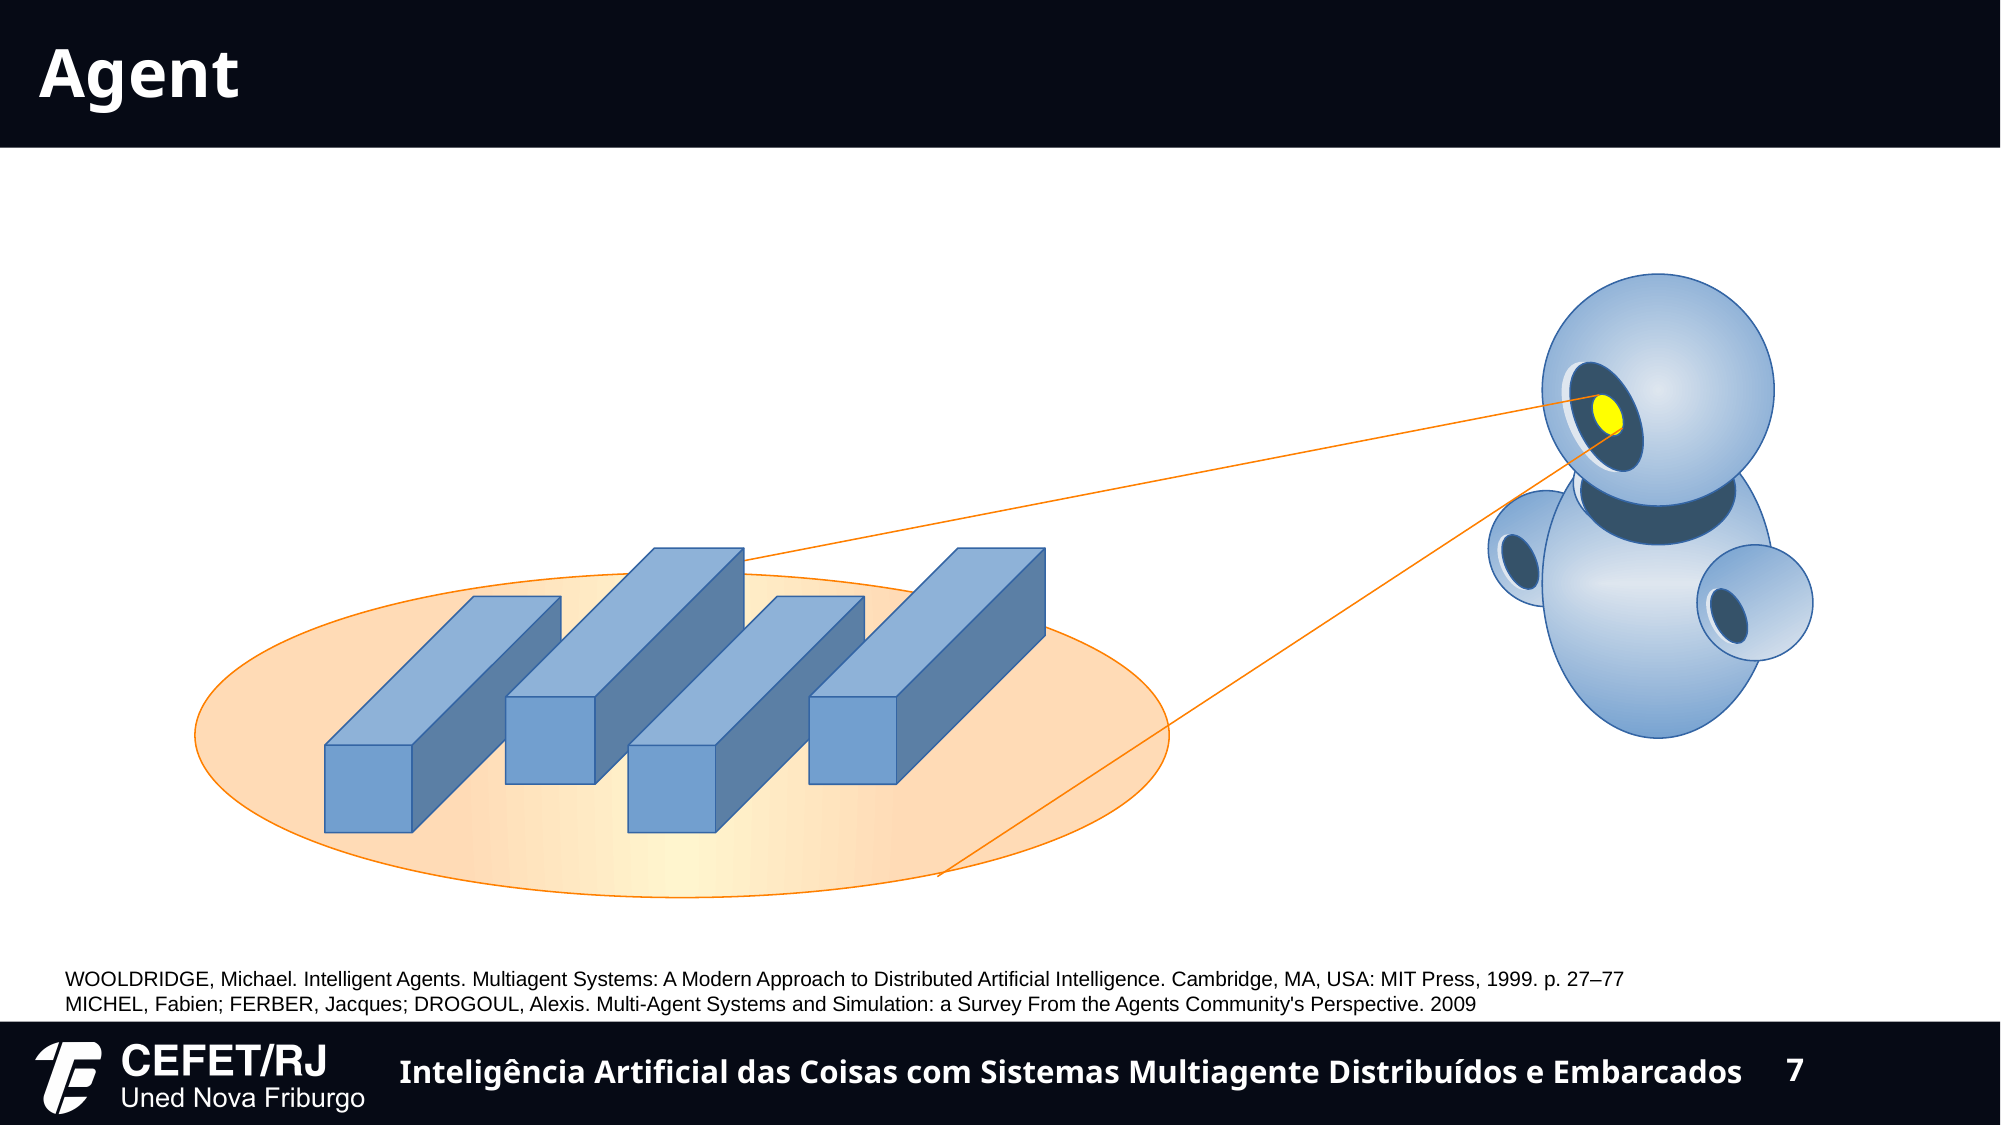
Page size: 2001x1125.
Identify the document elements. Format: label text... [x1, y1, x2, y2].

text_box [194, 549, 1169, 898]
text_box WOOLDRIDGE, Michael. Intelligent Agents. Multiagent Systems: A Modern Approach to Distributed Artificial Intelligence. Cambridge, MA, USA: MIT Press, 1999. p. 27–77 MICHEL, Fabien; FERBER, Jacques; DROGOUL, Alexis. Multi-Agent Systems and Simulation: a Survey From the Agents Community's Perspective. 2009 [50, 958, 1969, 1024]
text_box Agent [25, 23, 1999, 119]
picture [0, 1001, 398, 1125]
text_box [1488, 274, 1813, 739]
text_box [948, 727, 1170, 872]
